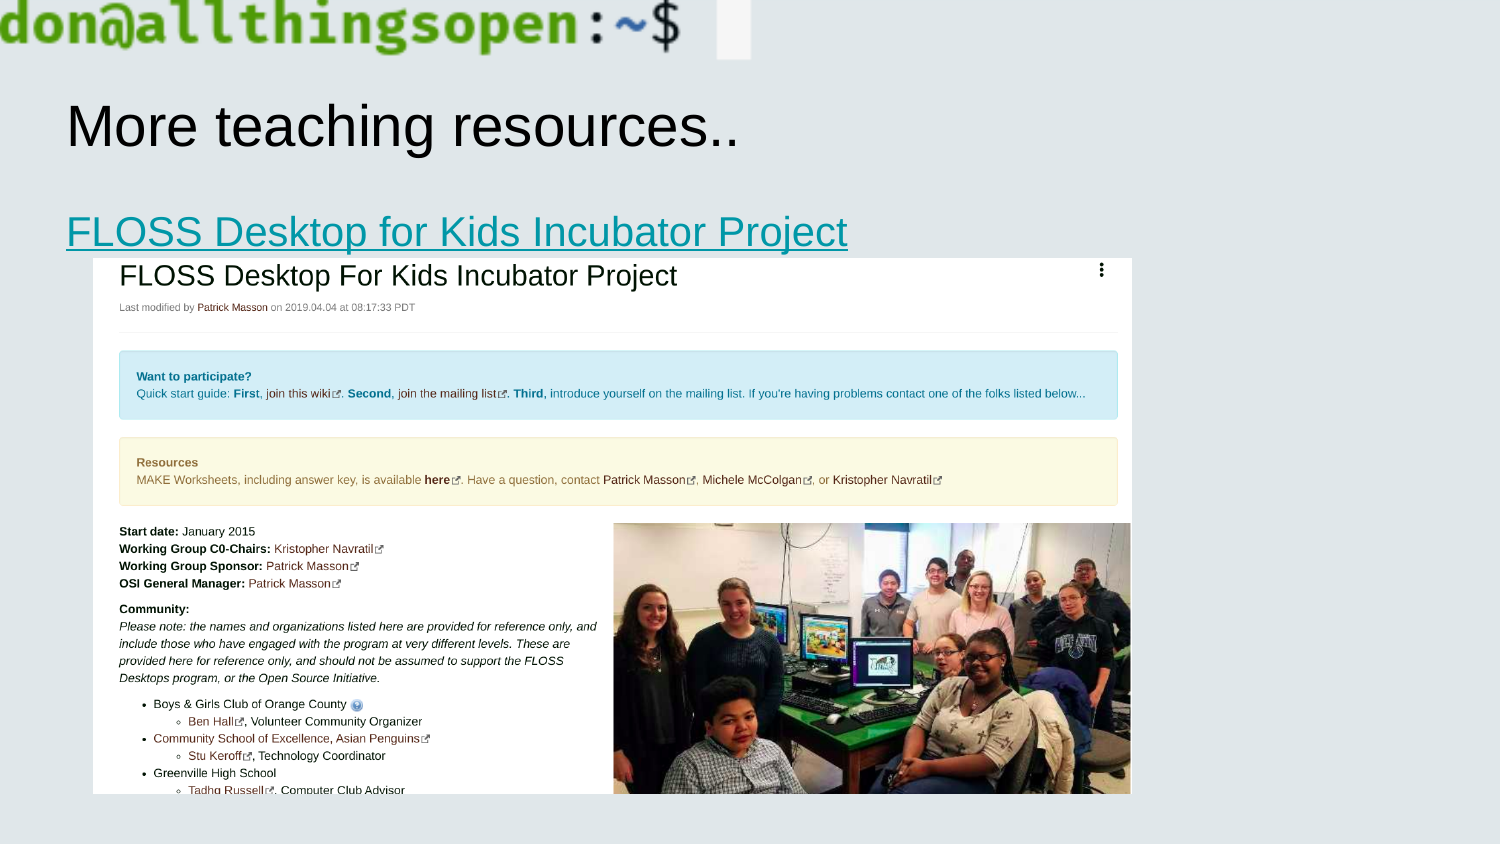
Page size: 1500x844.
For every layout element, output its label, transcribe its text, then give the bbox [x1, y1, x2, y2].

list FLOSS Desktop for Kids Incubator Project [51, 182, 1449, 259]
title More teaching resources.. [51, 72, 1449, 167]
picture [0, 0, 1500, 844]
